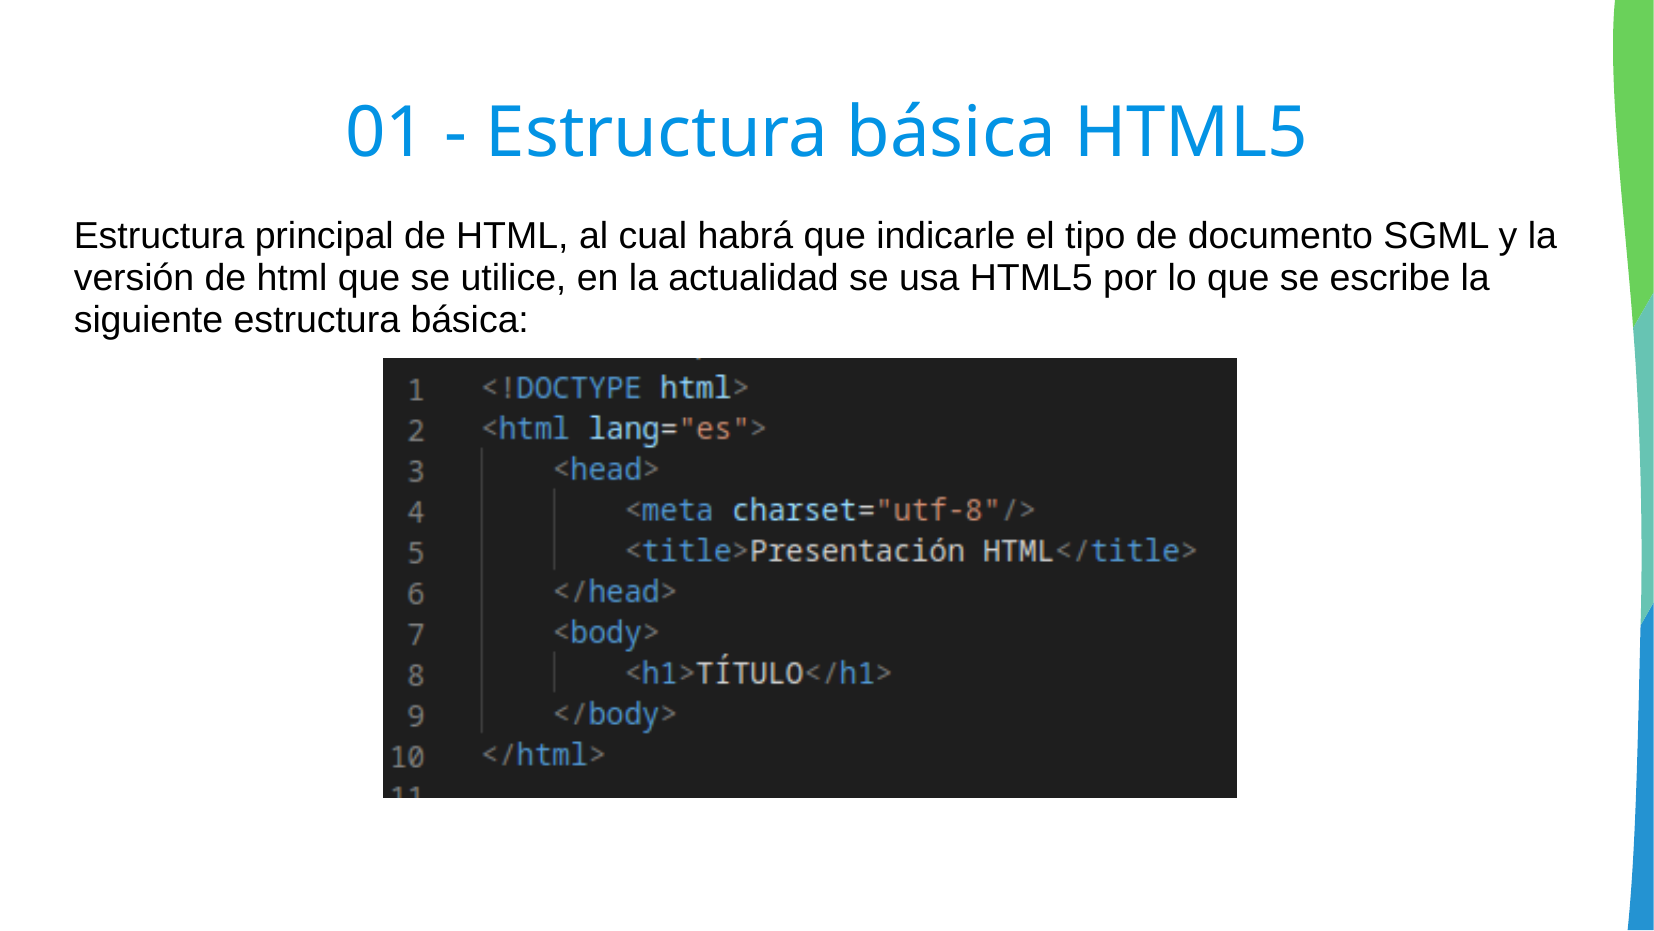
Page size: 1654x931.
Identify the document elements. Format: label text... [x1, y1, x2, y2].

picture [383, 358, 1237, 798]
text_box 01 - Estructura básica HTML5 [0, 78, 1654, 178]
text_box Estructura principal de HTML, al cual habrá que indicarle el tipo de documento SGML y la versión de html que se utilice, en la actualidad se usa HTML5 por lo que se escribe la siguiente estructura básica: [59, 206, 1595, 348]
